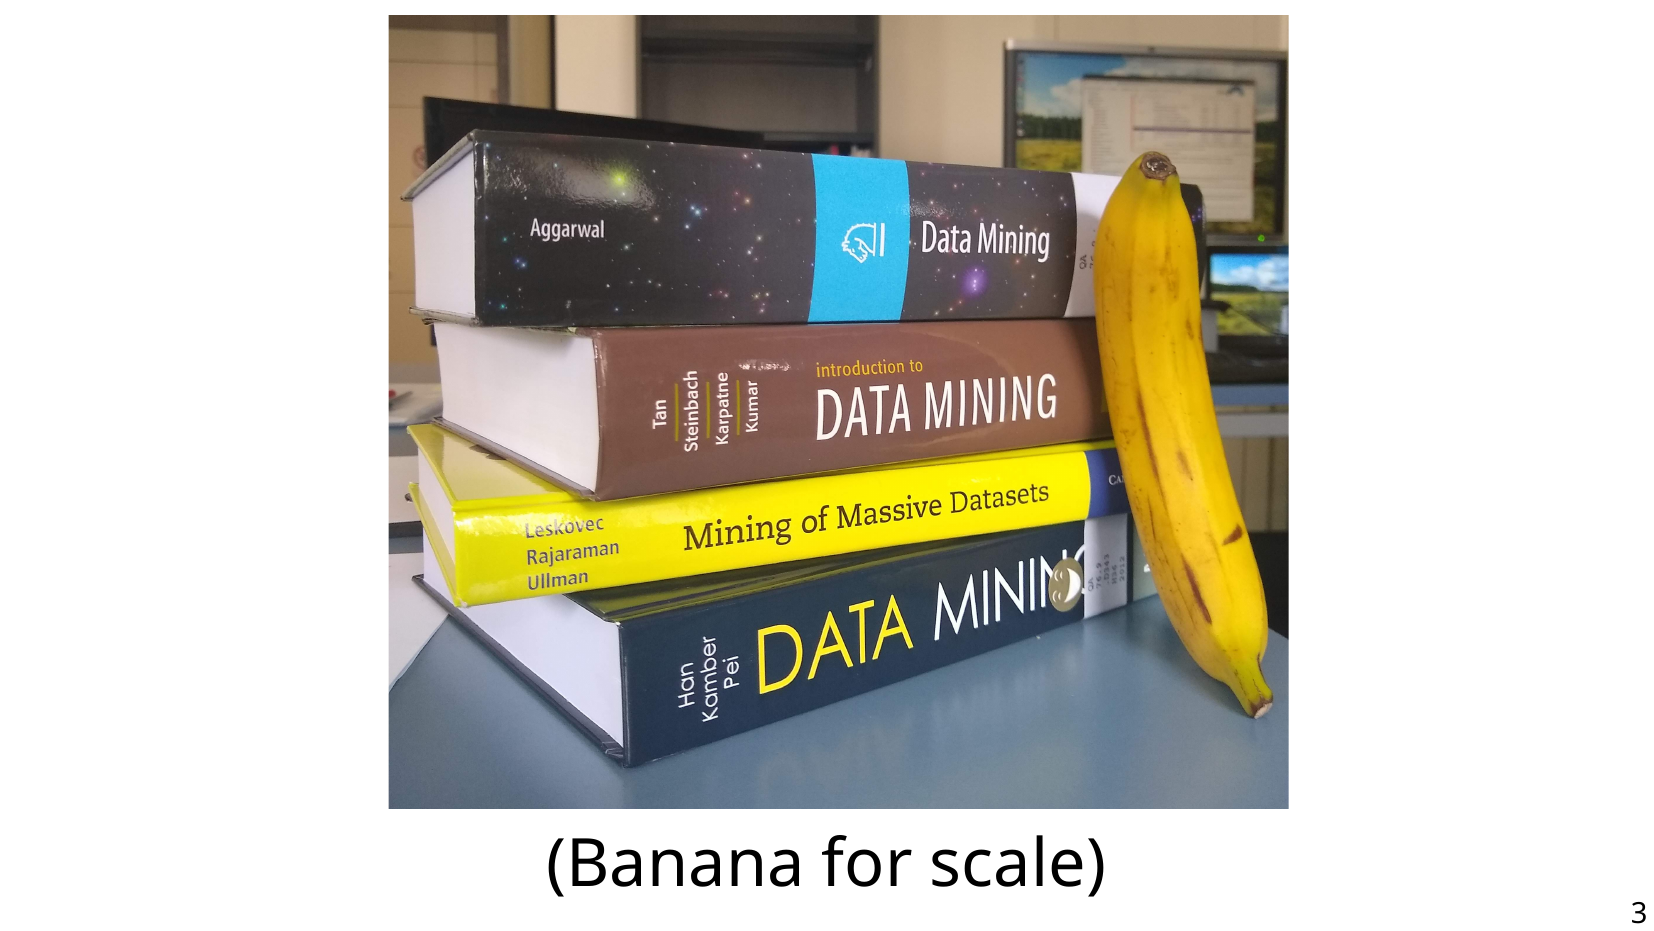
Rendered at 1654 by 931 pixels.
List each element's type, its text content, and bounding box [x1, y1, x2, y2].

title (Banana for scale) [82, 792, 1571, 929]
picture [388, 15, 1289, 809]
